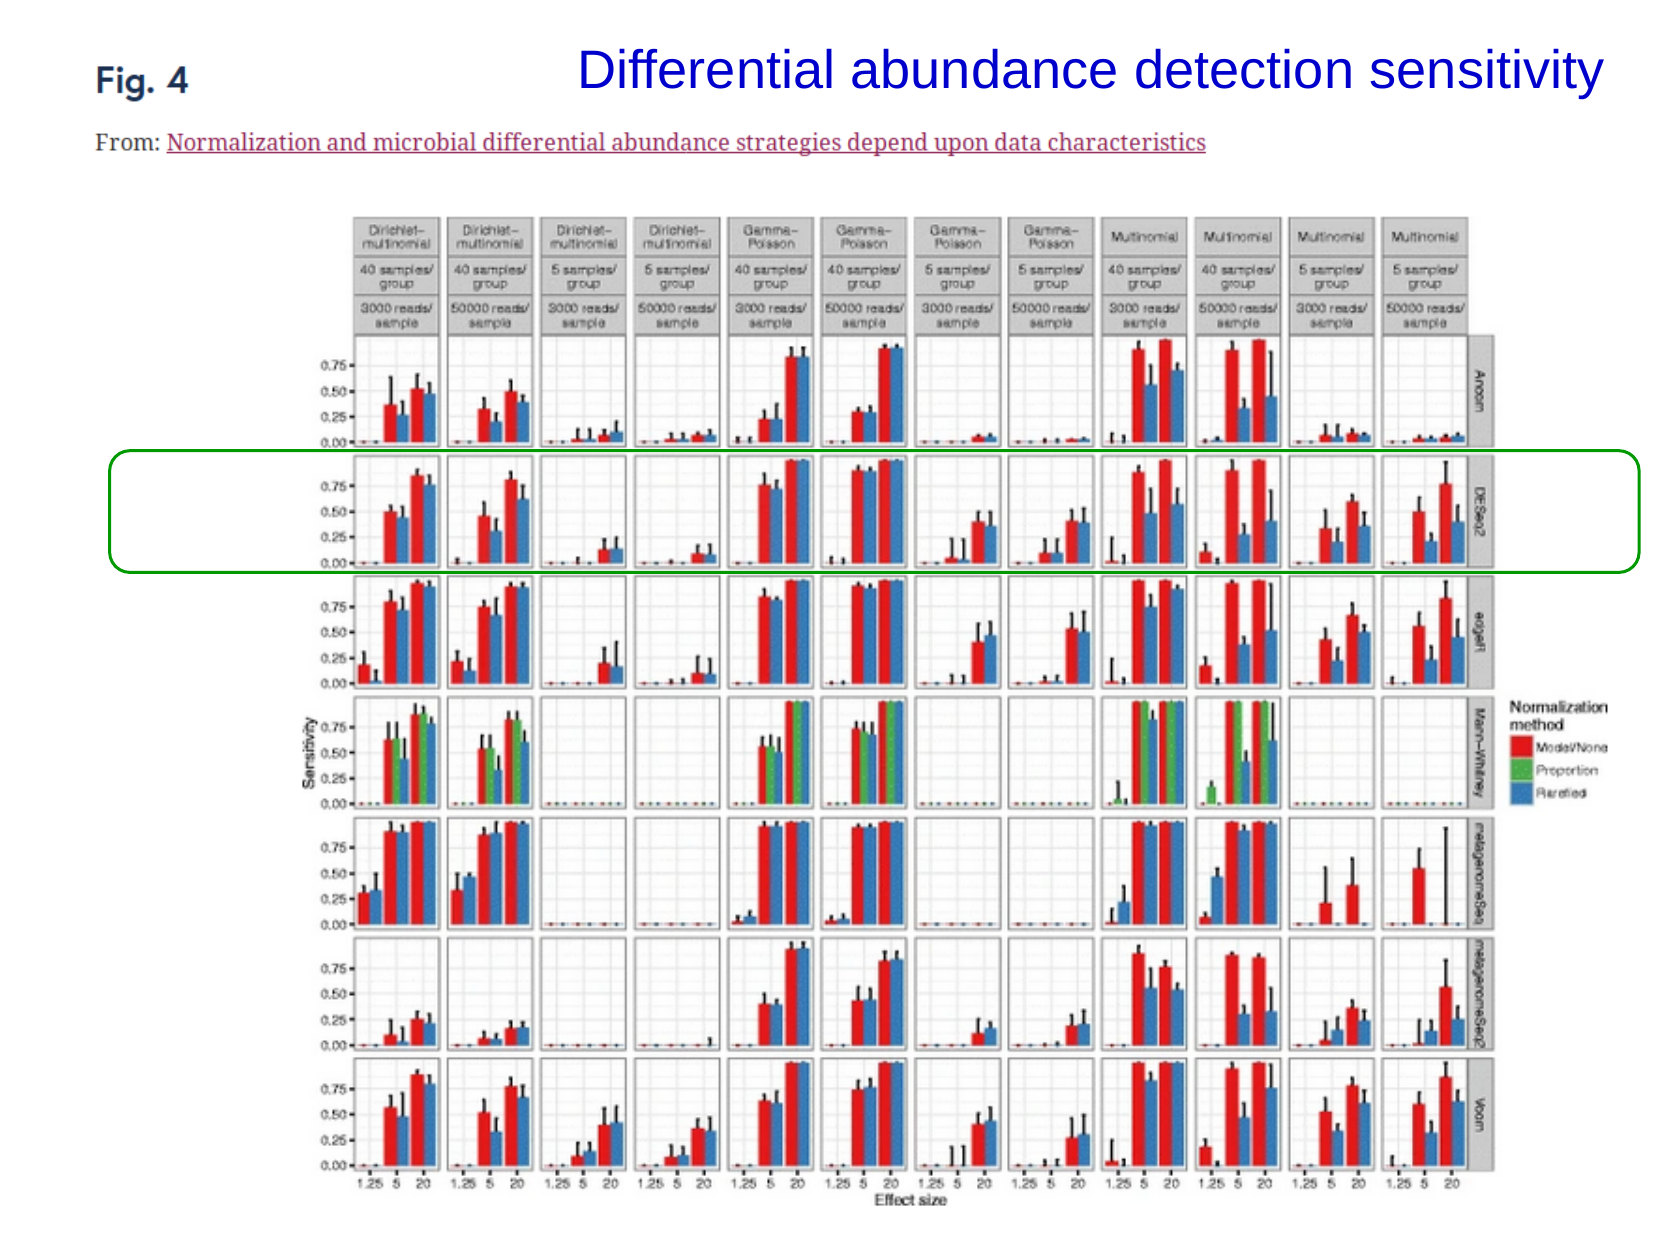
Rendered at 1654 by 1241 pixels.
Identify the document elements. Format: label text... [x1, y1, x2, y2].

picture [261, 198, 1640, 469]
picture [61, 33, 1581, 176]
picture [261, 554, 1640, 1227]
text_box [109, 450, 1640, 573]
text_box Differential abundance detection sensitivity [564, 27, 1620, 107]
